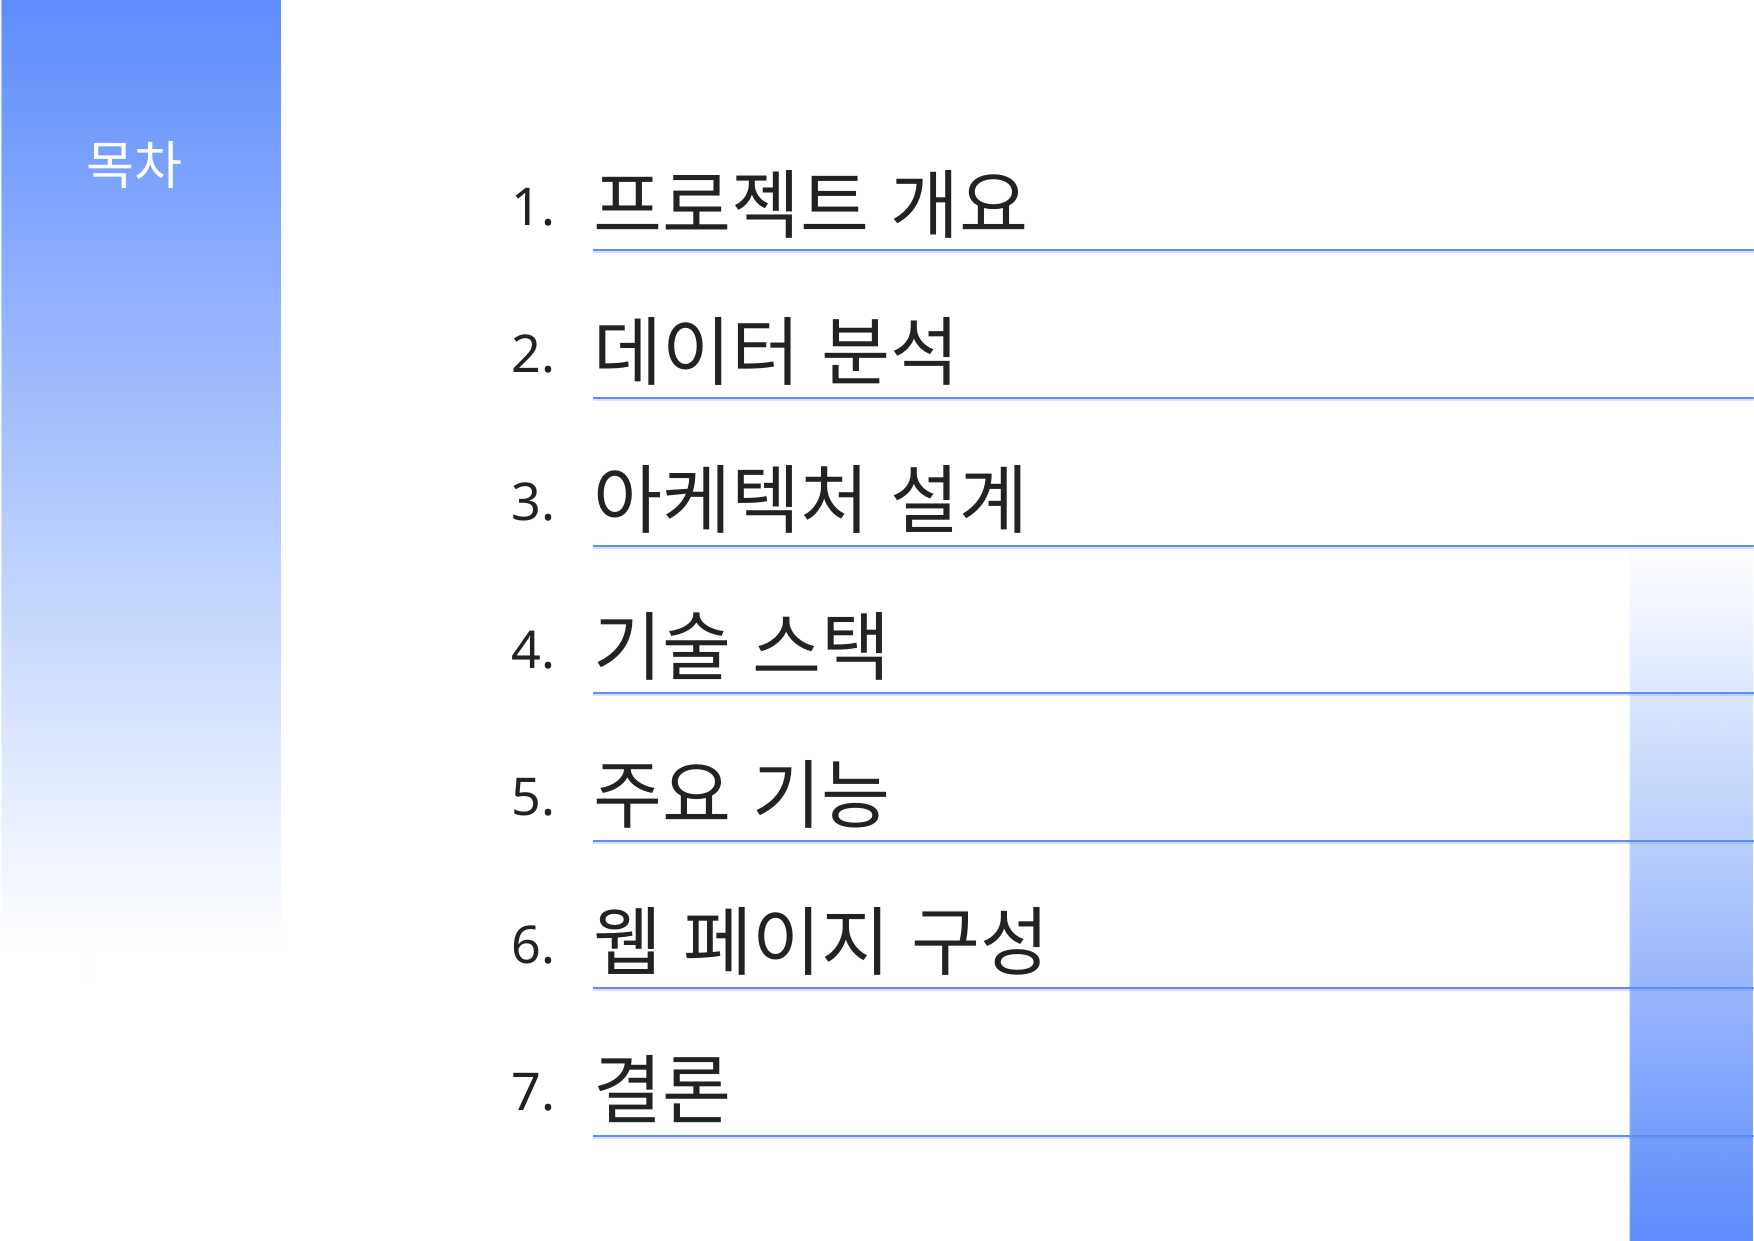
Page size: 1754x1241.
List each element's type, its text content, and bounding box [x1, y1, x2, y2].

text_box 4. [517, 637, 530, 655]
text_box 3. [511, 453, 565, 507]
picture [1529, 397, 1754, 401]
text_box 6. [519, 943, 534, 950]
text_box 웹 페이지 구성 [593, 898, 1529, 996]
text_box 2. [511, 305, 565, 360]
text_box 7. [511, 1043, 565, 1098]
text_box 데이터 분석 [593, 308, 1529, 405]
text_box 6. [511, 896, 565, 950]
text_box 5. [511, 748, 565, 803]
text_box 목차 [86, 134, 237, 189]
text_box 결론 [593, 1046, 1529, 1143]
picture [0, 0, 281, 979]
text_box 4. [511, 601, 565, 655]
text_box 주요 기능 [593, 751, 1529, 848]
text_box 1. [511, 158, 565, 212]
text_box 기술 스택 [593, 603, 1529, 701]
text_box 프로젝트 개요 [593, 160, 1529, 258]
text_box 아케텍처 설계 [593, 456, 1529, 553]
picture [1529, 545, 1754, 1241]
picture [1529, 249, 1754, 253]
